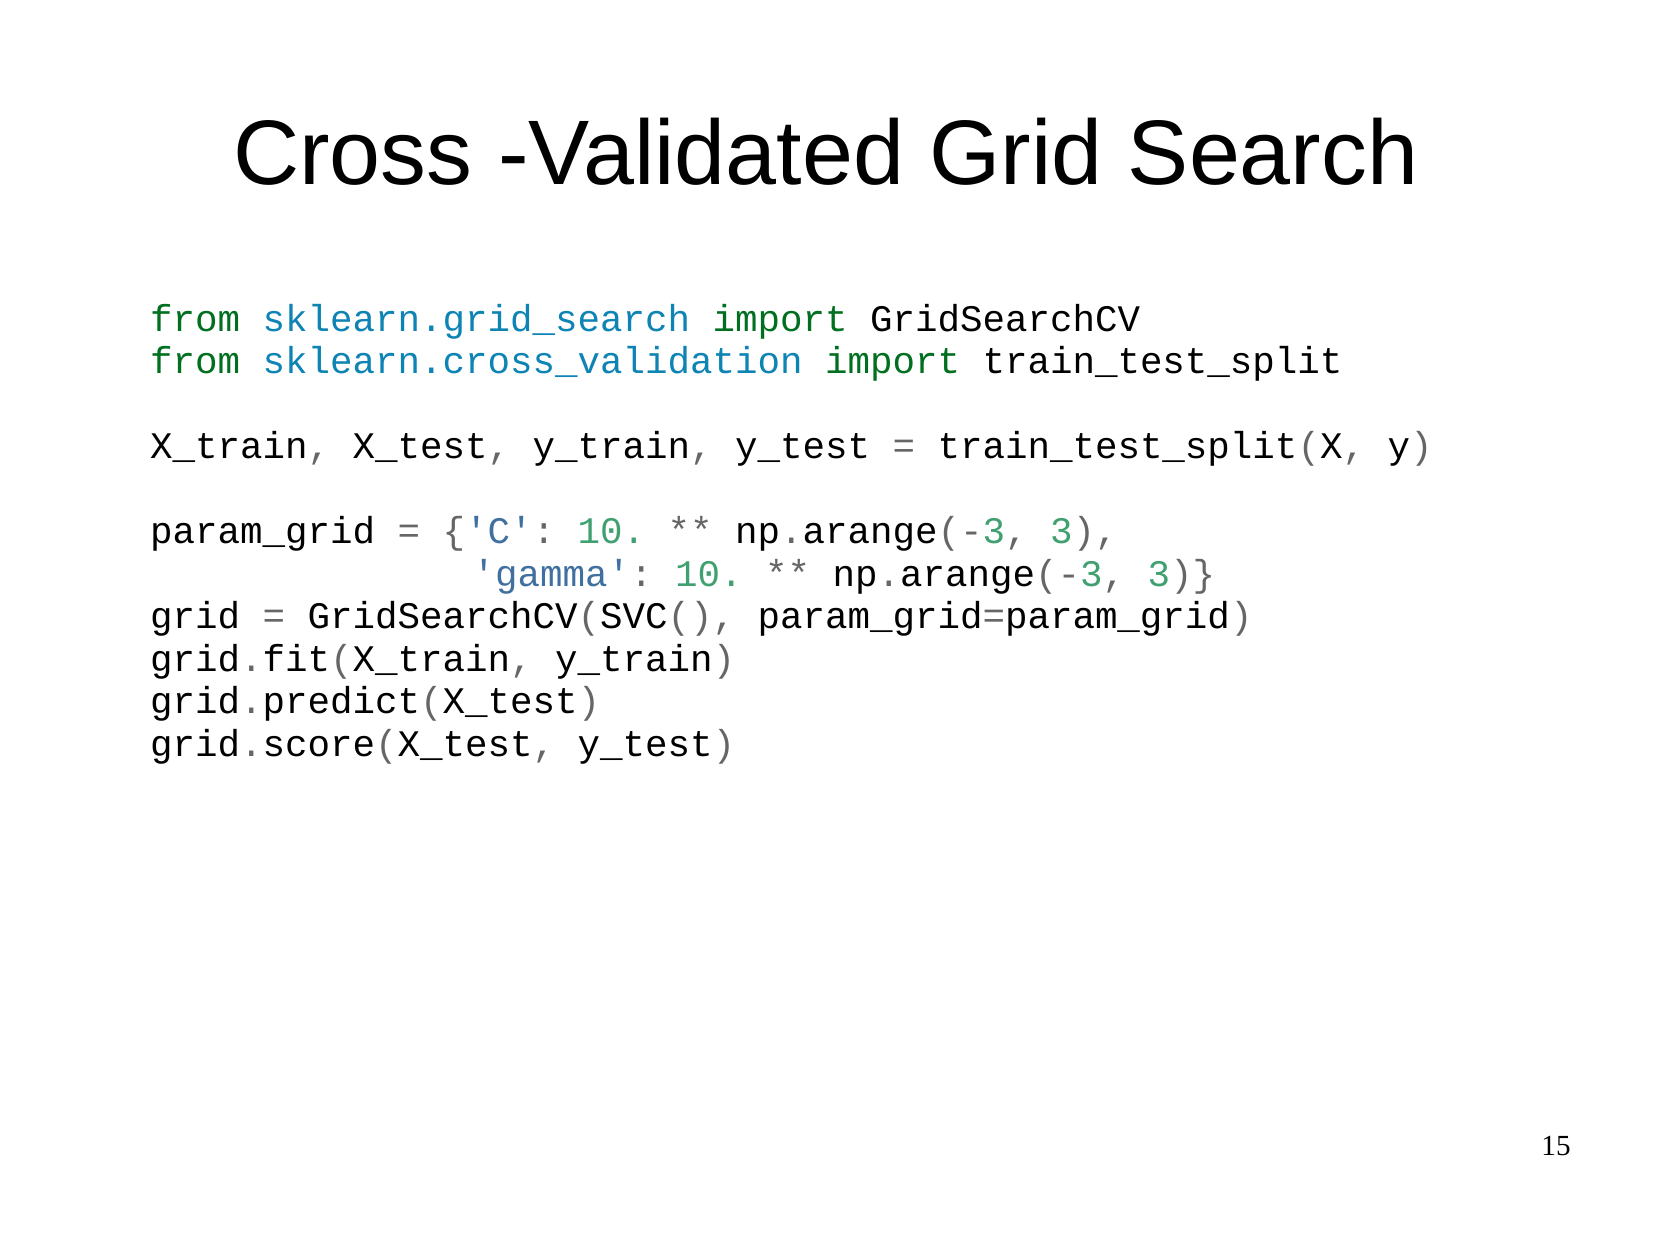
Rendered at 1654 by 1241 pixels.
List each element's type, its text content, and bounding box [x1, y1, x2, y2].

title Cross -Validated Grid Search [82, 49, 1571, 257]
text_box from sklearn.grid_search import GridSearchCV from sklearn.cross_validation import train_test_split X_train, X_test, y_train, y_test = train_test_split(X, y) param_grid = {'C': 10. ** np.arange(-3, 3), 'gamma': 10. ** np.arange(-3, 3)} grid = GridSearchCV(SVC(), param_grid=param_grid) grid.fit(X_train, y_train) grid.predict(X_test) grid.score(X_test, y_test) [150, 300, 1486, 771]
